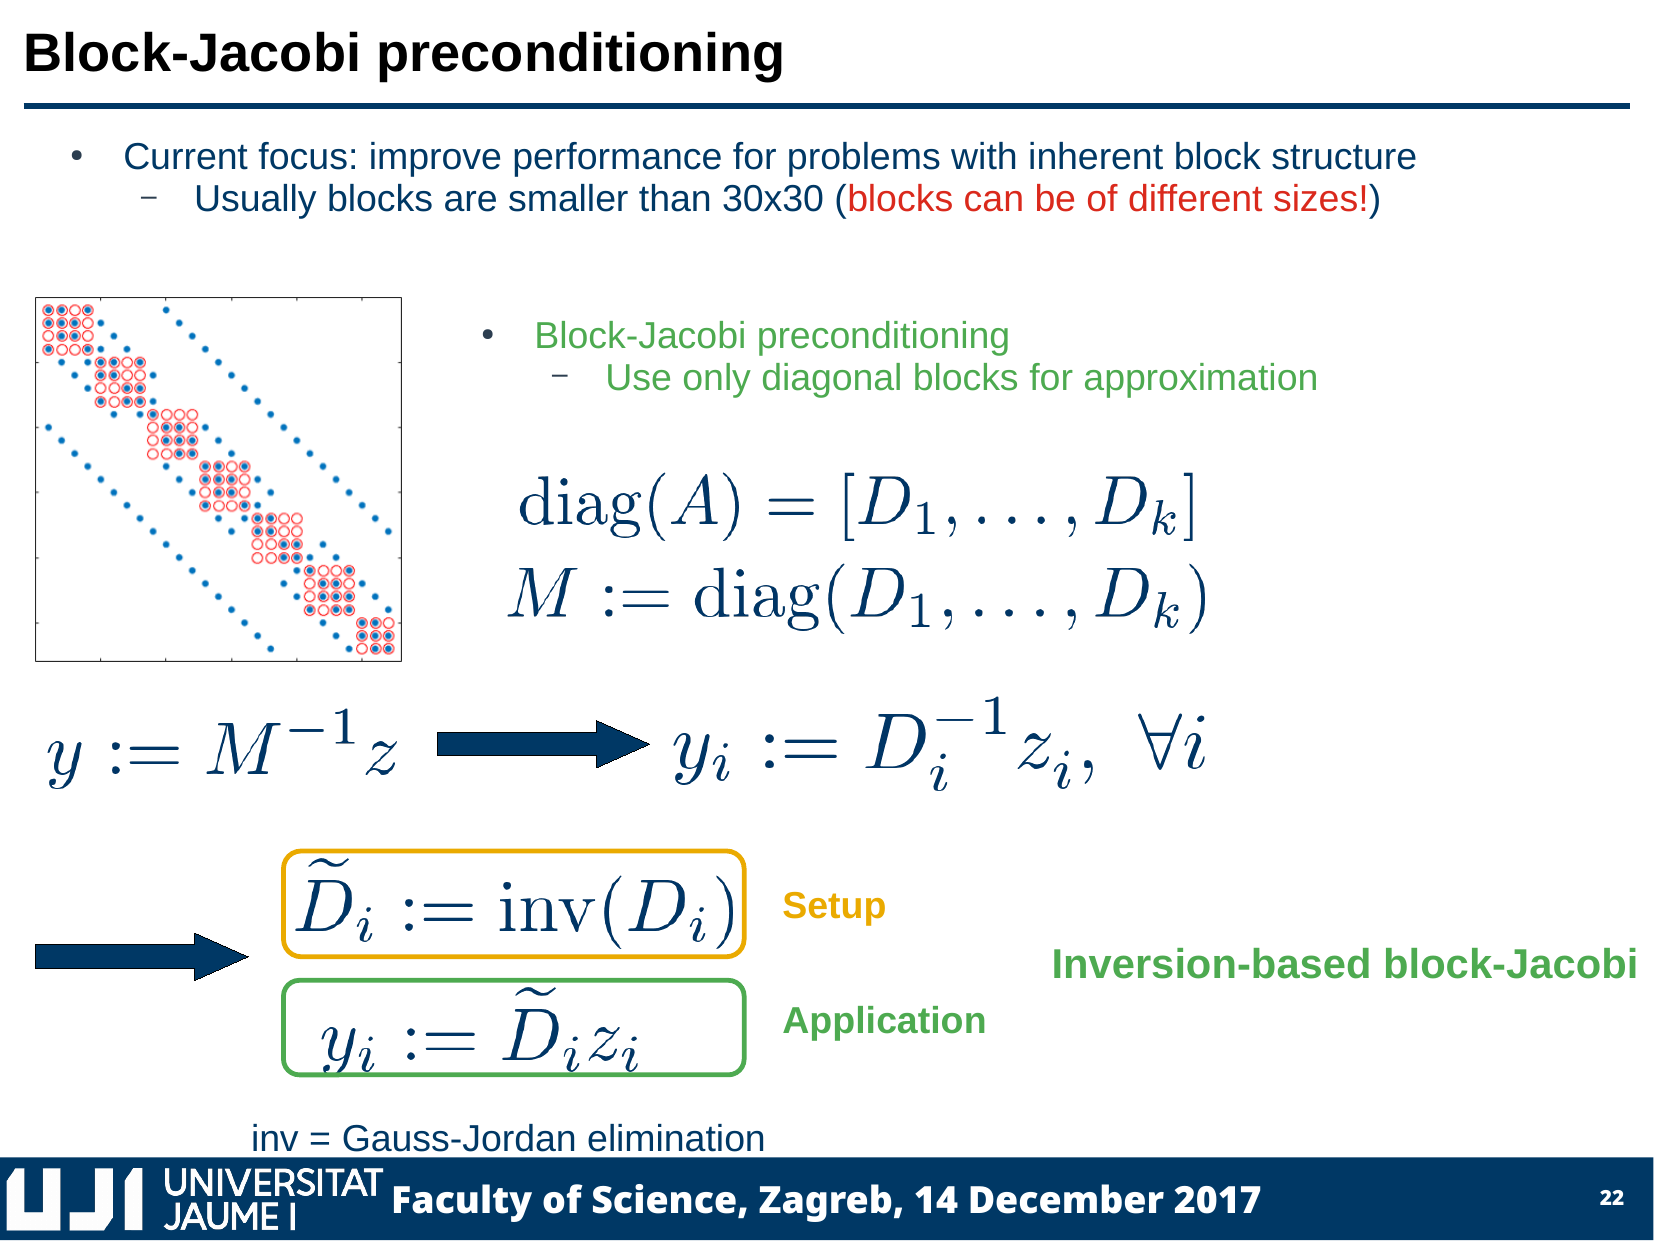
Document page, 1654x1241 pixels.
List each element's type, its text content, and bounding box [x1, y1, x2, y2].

text_box Setup [767, 876, 902, 934]
picture [47, 708, 397, 789]
picture [295, 858, 733, 949]
text_box Current focus: improve performance for problems with inherent block structure Usually blocks are smaller than 30x30 (blocks can be of different sizes!) [37, 128, 1583, 260]
picture [35, 297, 402, 662]
text_box inv = Gauss-Jordan elimination [236, 1110, 781, 1168]
picture [673, 696, 1205, 791]
picture [0, 1158, 390, 1241]
title Block-Jacobi preconditioning [23, 0, 1630, 107]
picture [519, 472, 1193, 541]
text_box [35, 933, 249, 981]
text_box [437, 720, 650, 768]
text_box Block-Jacobi preconditioning Use only diagonal blocks for approximation [448, 307, 1424, 414]
text_box Application [767, 992, 1002, 1049]
text_box Inversion-based block-Jacobi [1036, 933, 1654, 995]
picture [321, 987, 638, 1072]
picture [507, 563, 1205, 634]
